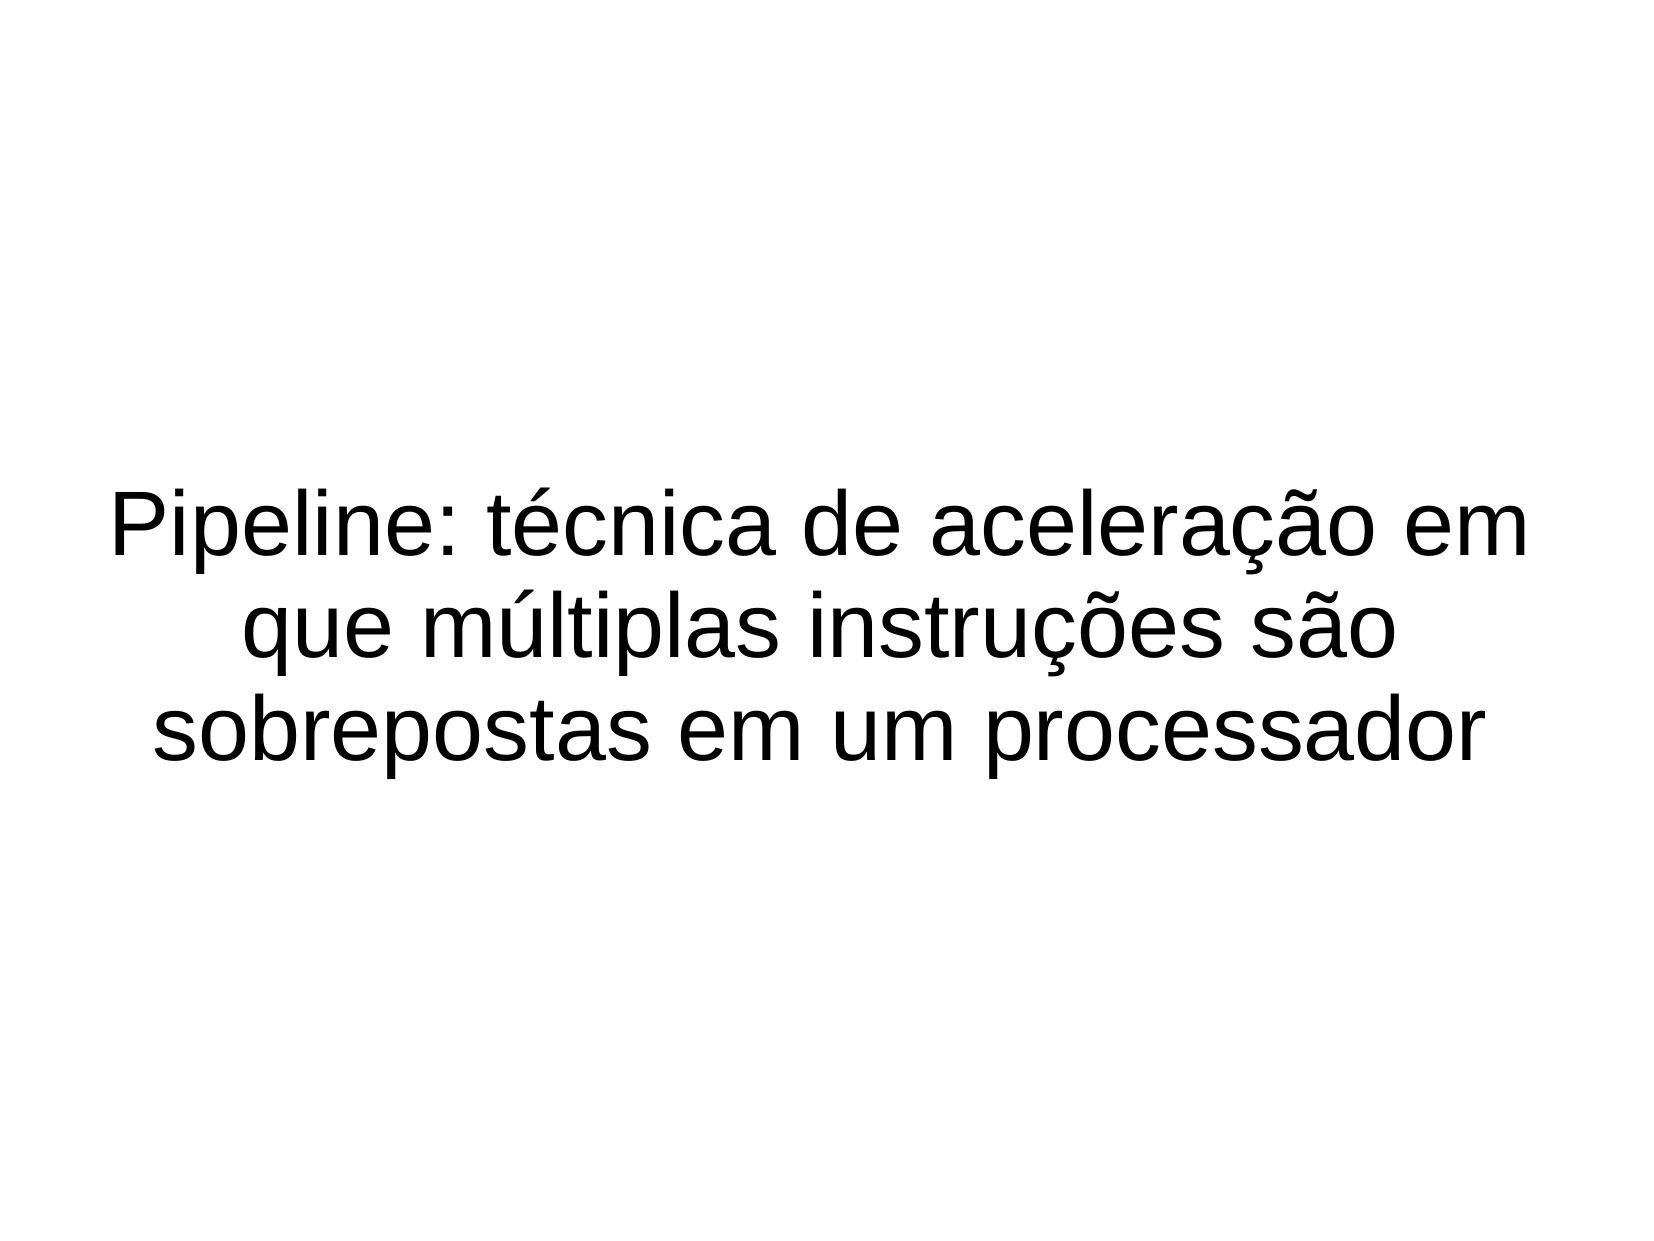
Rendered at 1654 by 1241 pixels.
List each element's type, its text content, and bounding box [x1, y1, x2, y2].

title Pipeline: técnica de aceleração em que múltiplas instruções são sobrepostas em um processador [76, 472, 1565, 781]
